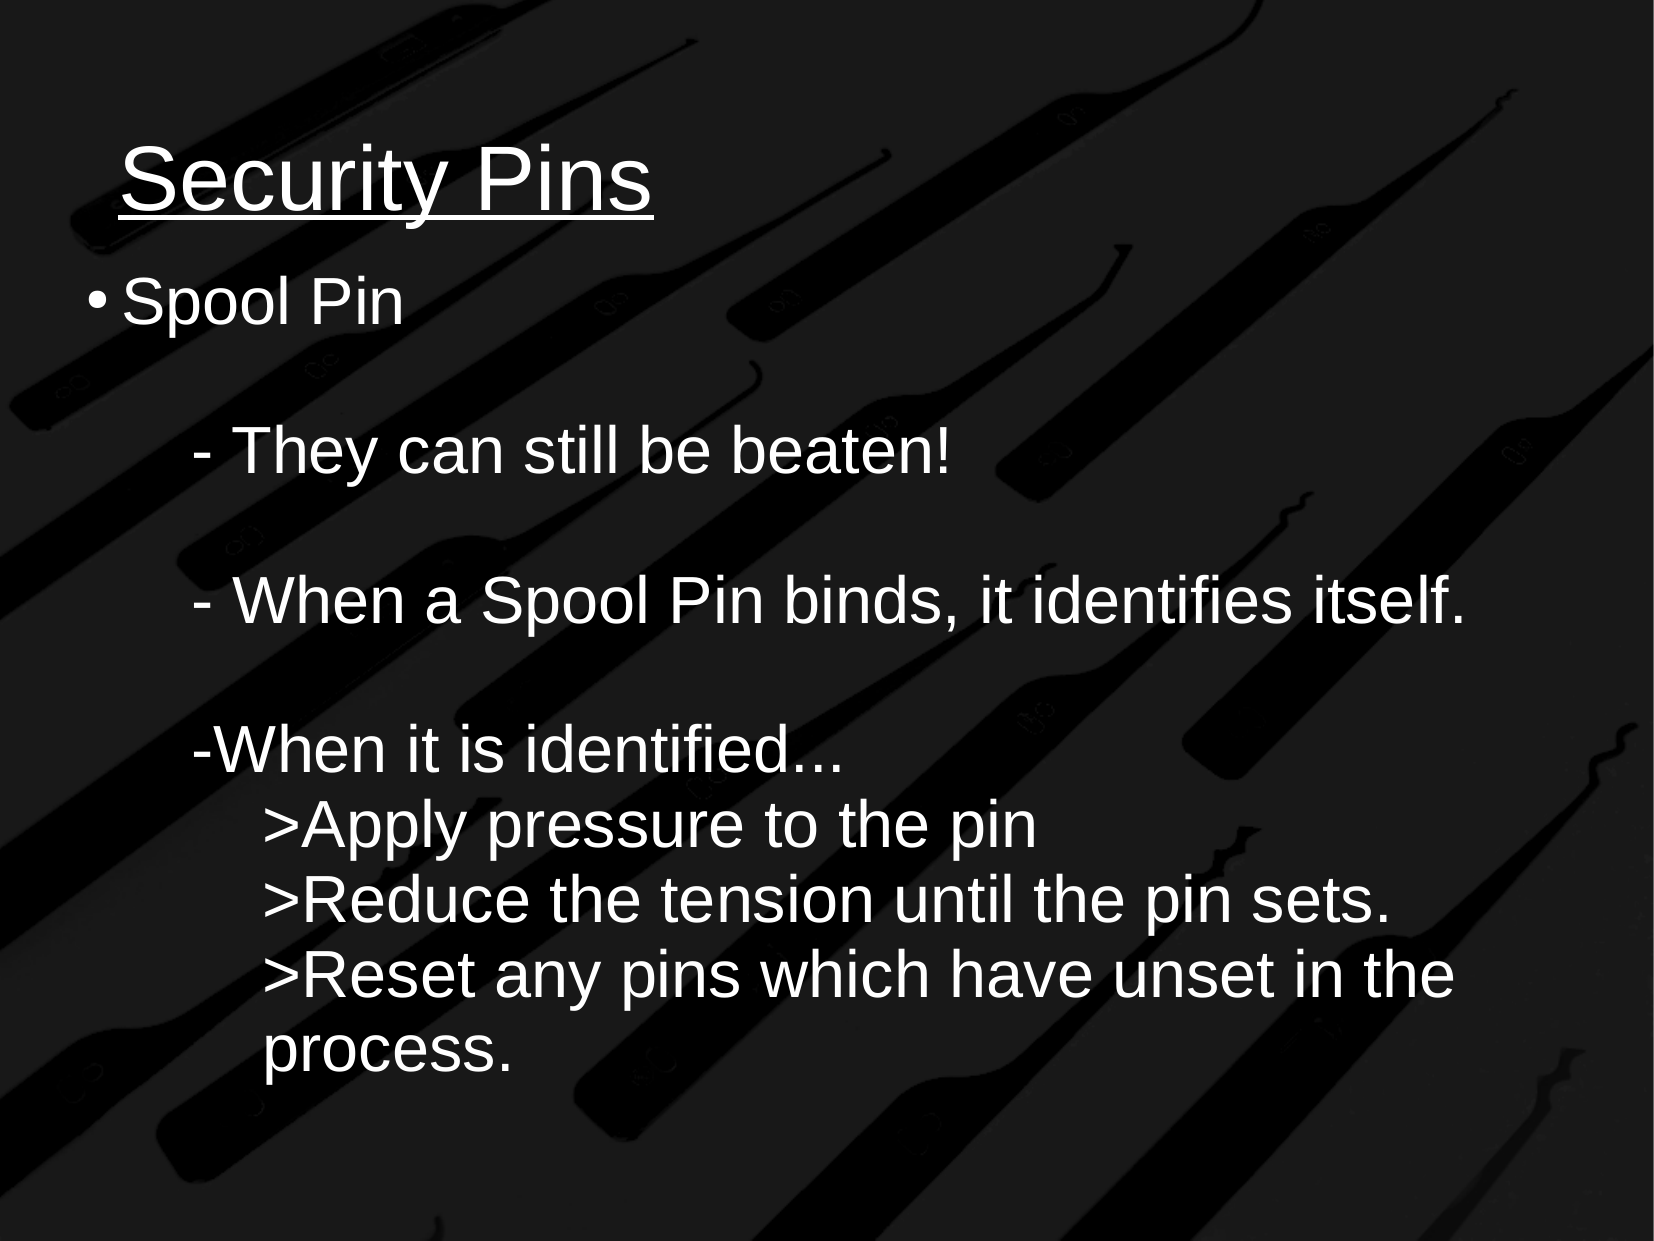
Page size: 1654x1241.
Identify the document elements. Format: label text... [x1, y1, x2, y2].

text_box Spool Pin - They can still be beaten! - When a Spool Pin binds, it identifies itself. -When it is identified... >Apply pressure to the pin >Reduce the tension until the pin sets. >Reset any pins which have unset in the process. [70, 256, 1619, 1170]
title Security Pins [82, 49, 1571, 256]
picture [0, 0, 1654, 1241]
